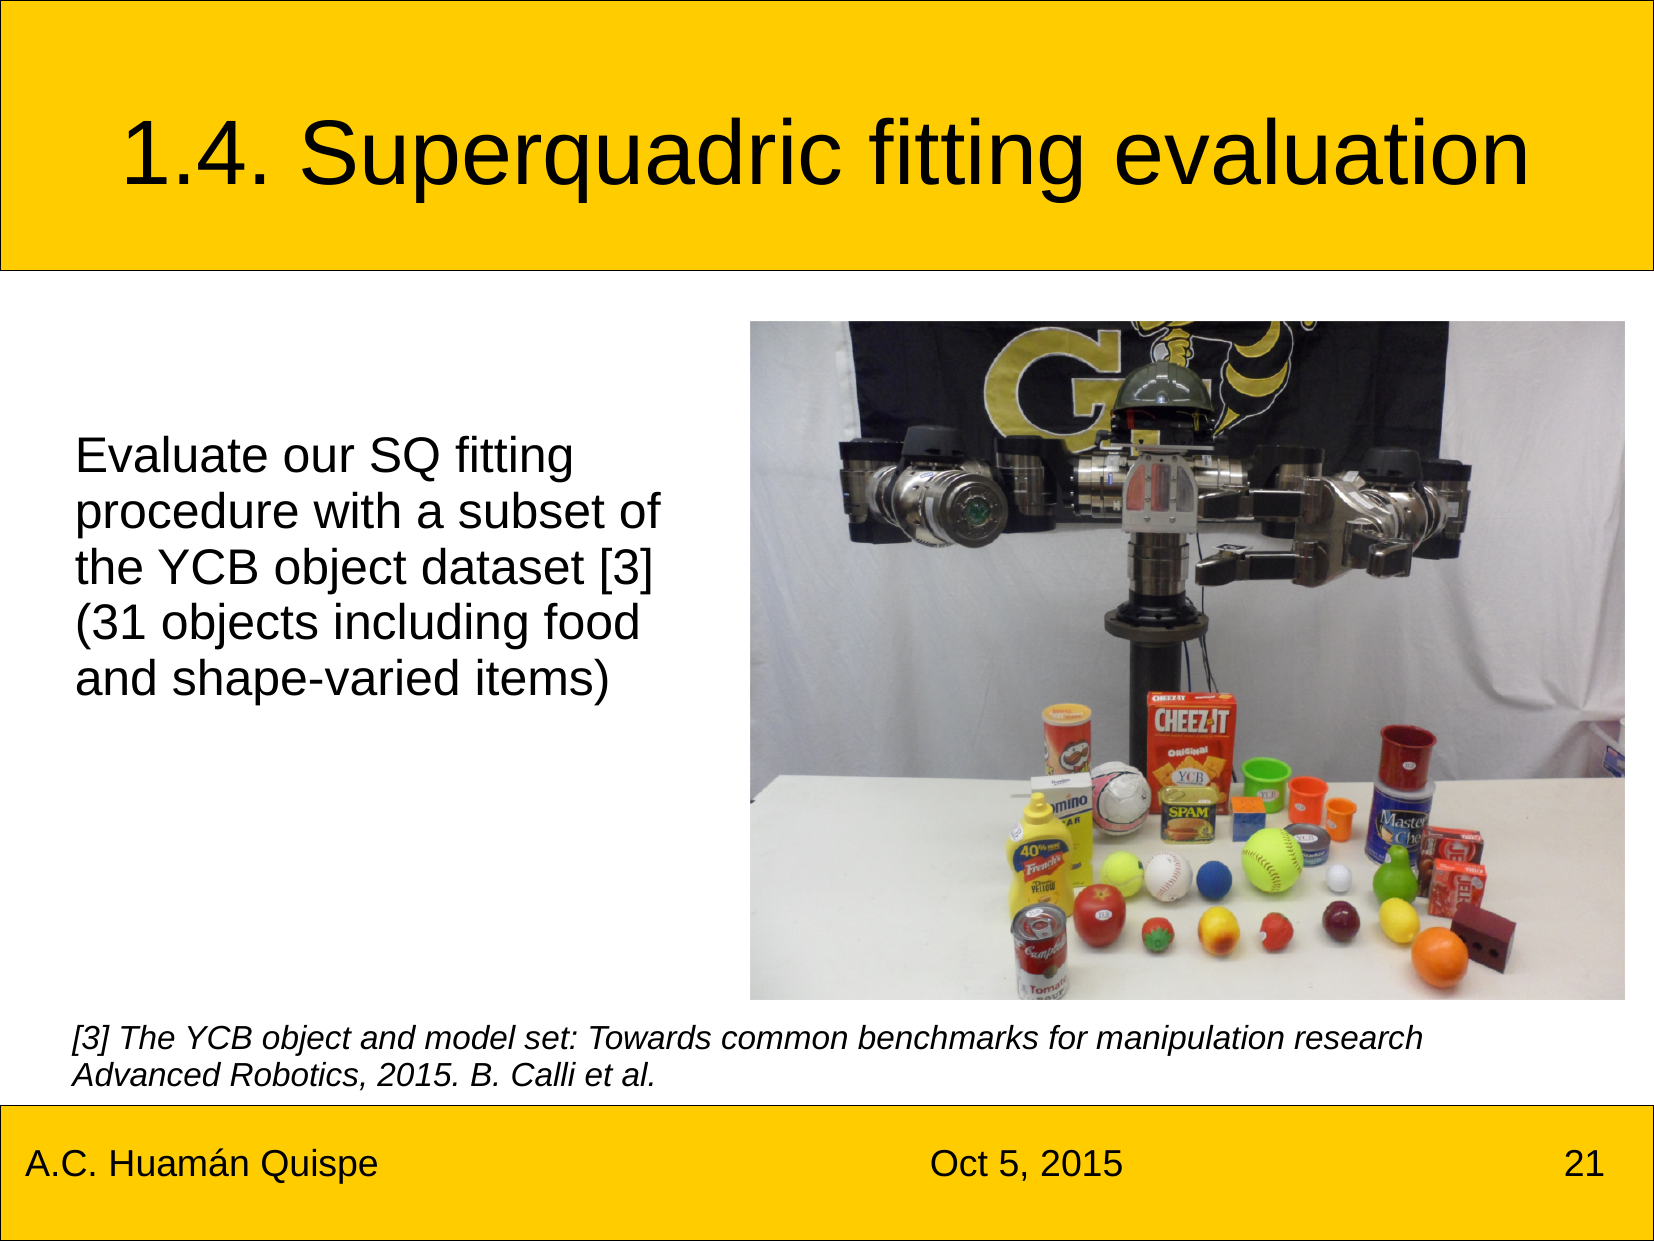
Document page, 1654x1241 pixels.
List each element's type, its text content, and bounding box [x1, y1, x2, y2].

picture [750, 321, 1625, 1001]
title 1.4. Superquadric fitting evaluation [82, 49, 1571, 257]
text_box Evaluate our SQ fitting procedure with a subset of the YCB object dataset [3] (31 objects including food and shape-varied items) [60, 420, 706, 976]
text_box [3] The YCB object and model set: Towards common benchmarks for manipulation research Advanced Robotics, 2015. B. Calli et al. [57, 1012, 1441, 1102]
